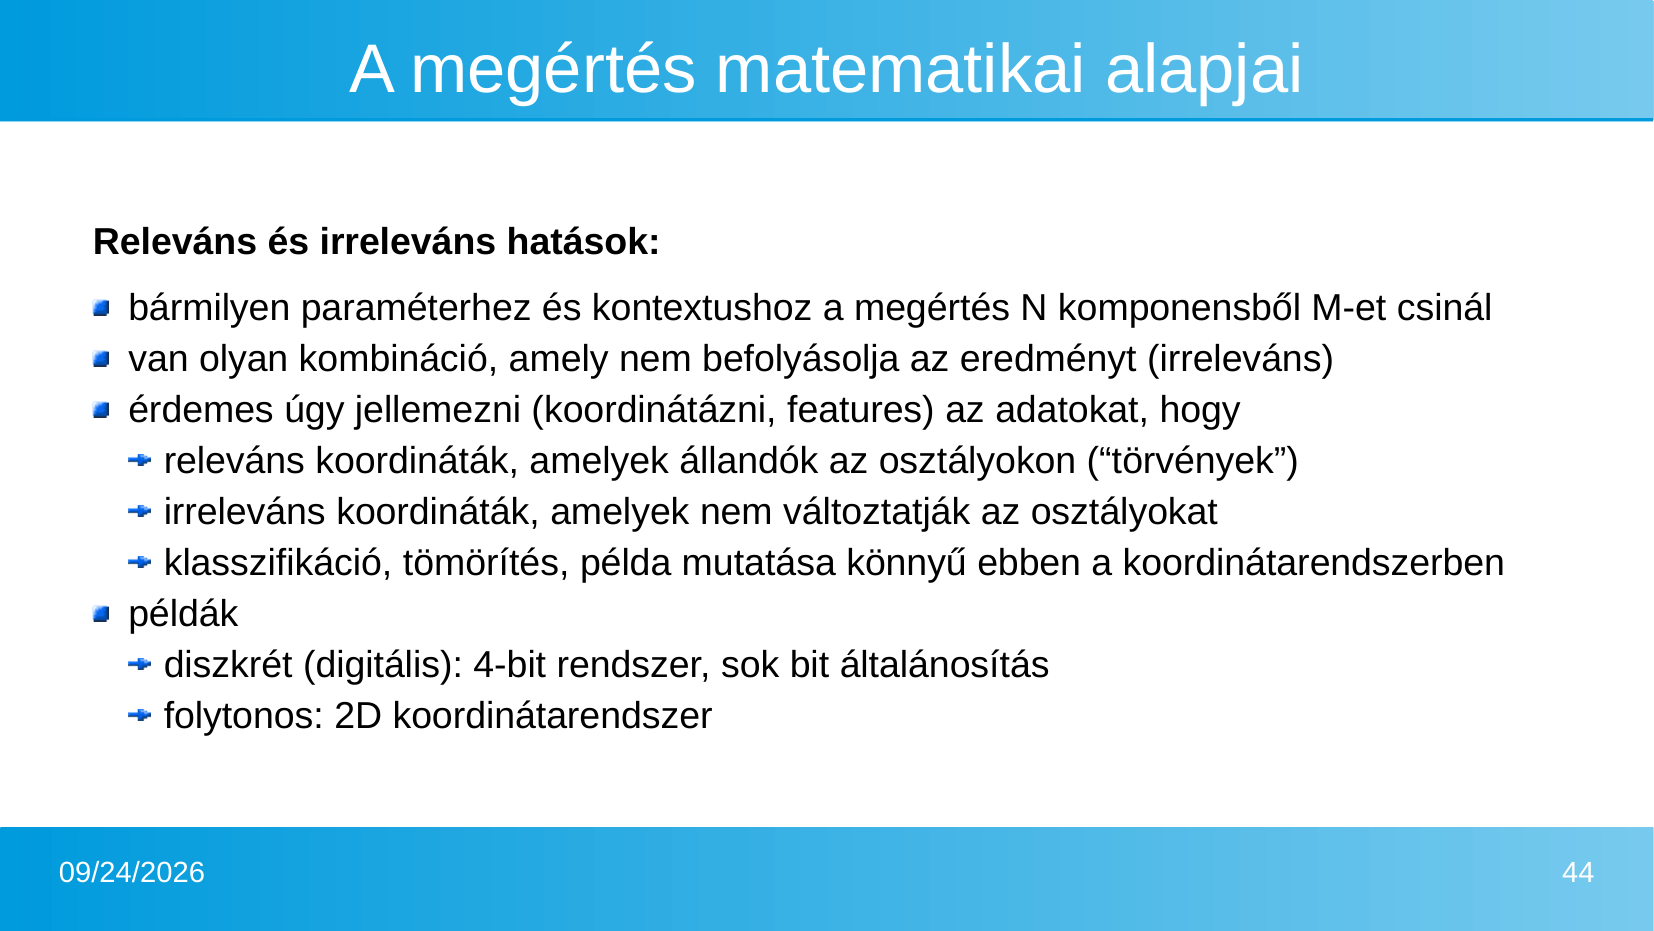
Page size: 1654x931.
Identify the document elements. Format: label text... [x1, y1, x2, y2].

title A megértés matematikai alapjai [59, 29, 1595, 108]
text_box Releváns és irreleváns hatások: bármilyen paraméterhez és kontextushoz a megértés N komponensből M-et csinál van olyan kombináció, amely nem befolyásolja az eredményt (irreleváns) érdemes úgy jellemezni (koordinátázni, features) az adatokat, hogy releváns koordináták, amelyek állandók az osztályokon (“törvények”) irreleváns koordináták, amelyek nem változtatják az osztályokat klasszifikáció, tömörítés, példa mutatása könnyű ebben a koordinátarendszerben példák diszkrét (digitális): 4-bit rendszer, sok bit általánosítás folytonos: 2D koordinátarendszer [78, 213, 1574, 744]
